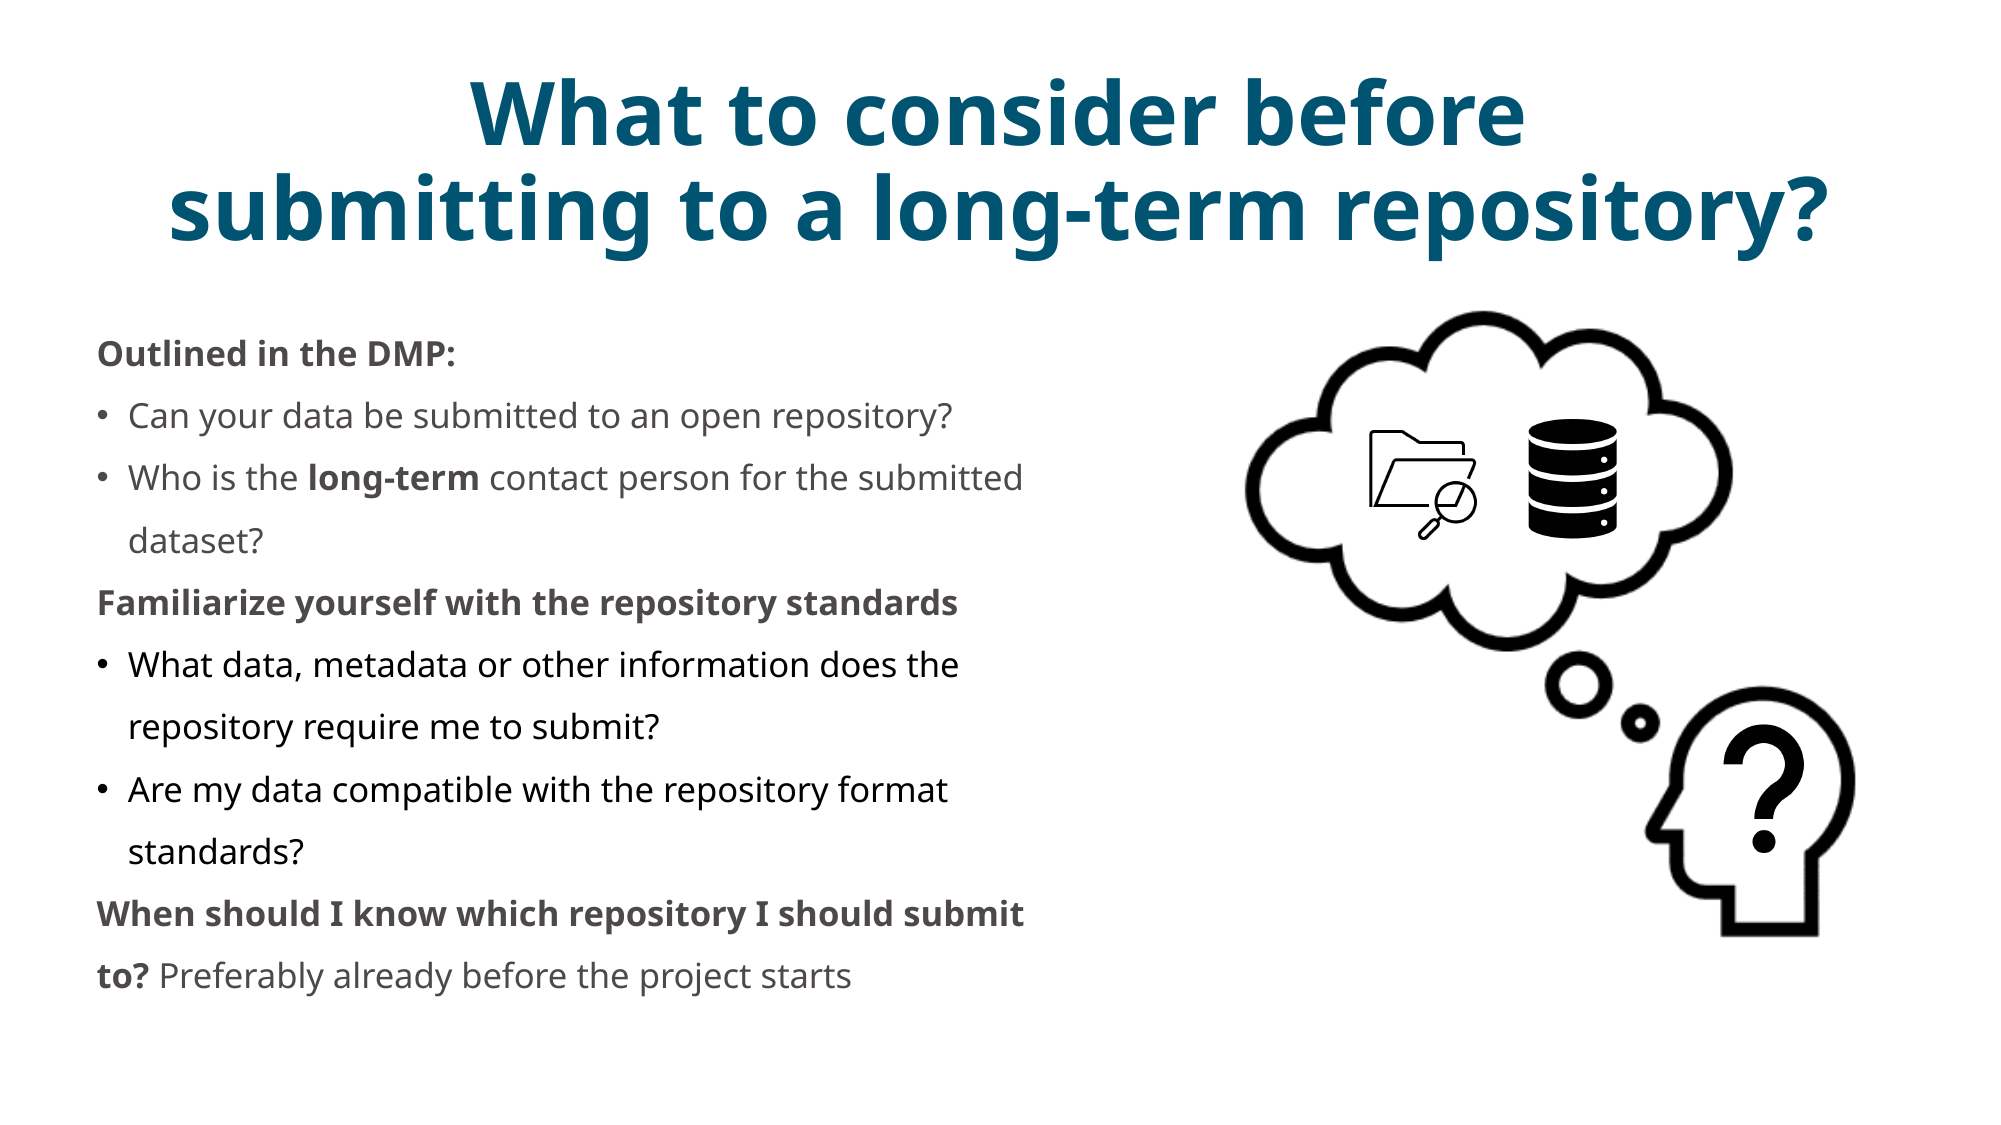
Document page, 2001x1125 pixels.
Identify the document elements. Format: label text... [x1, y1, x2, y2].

text_box Outlined in the DMP: Can your data be submitted to an open repository? Who is the long-term contact person for the submitted dataset? Familiarize yourself with the repository standards What data, metadata or other information does the repository require me to submit? Are my data compatible with the repository format standards? When should I know which repository I should submit to? Preferably already before the project starts [81, 303, 1058, 1018]
picture [1210, 283, 1891, 964]
text_box What to consider before submitting to a long-term repository? [137, 56, 1863, 274]
